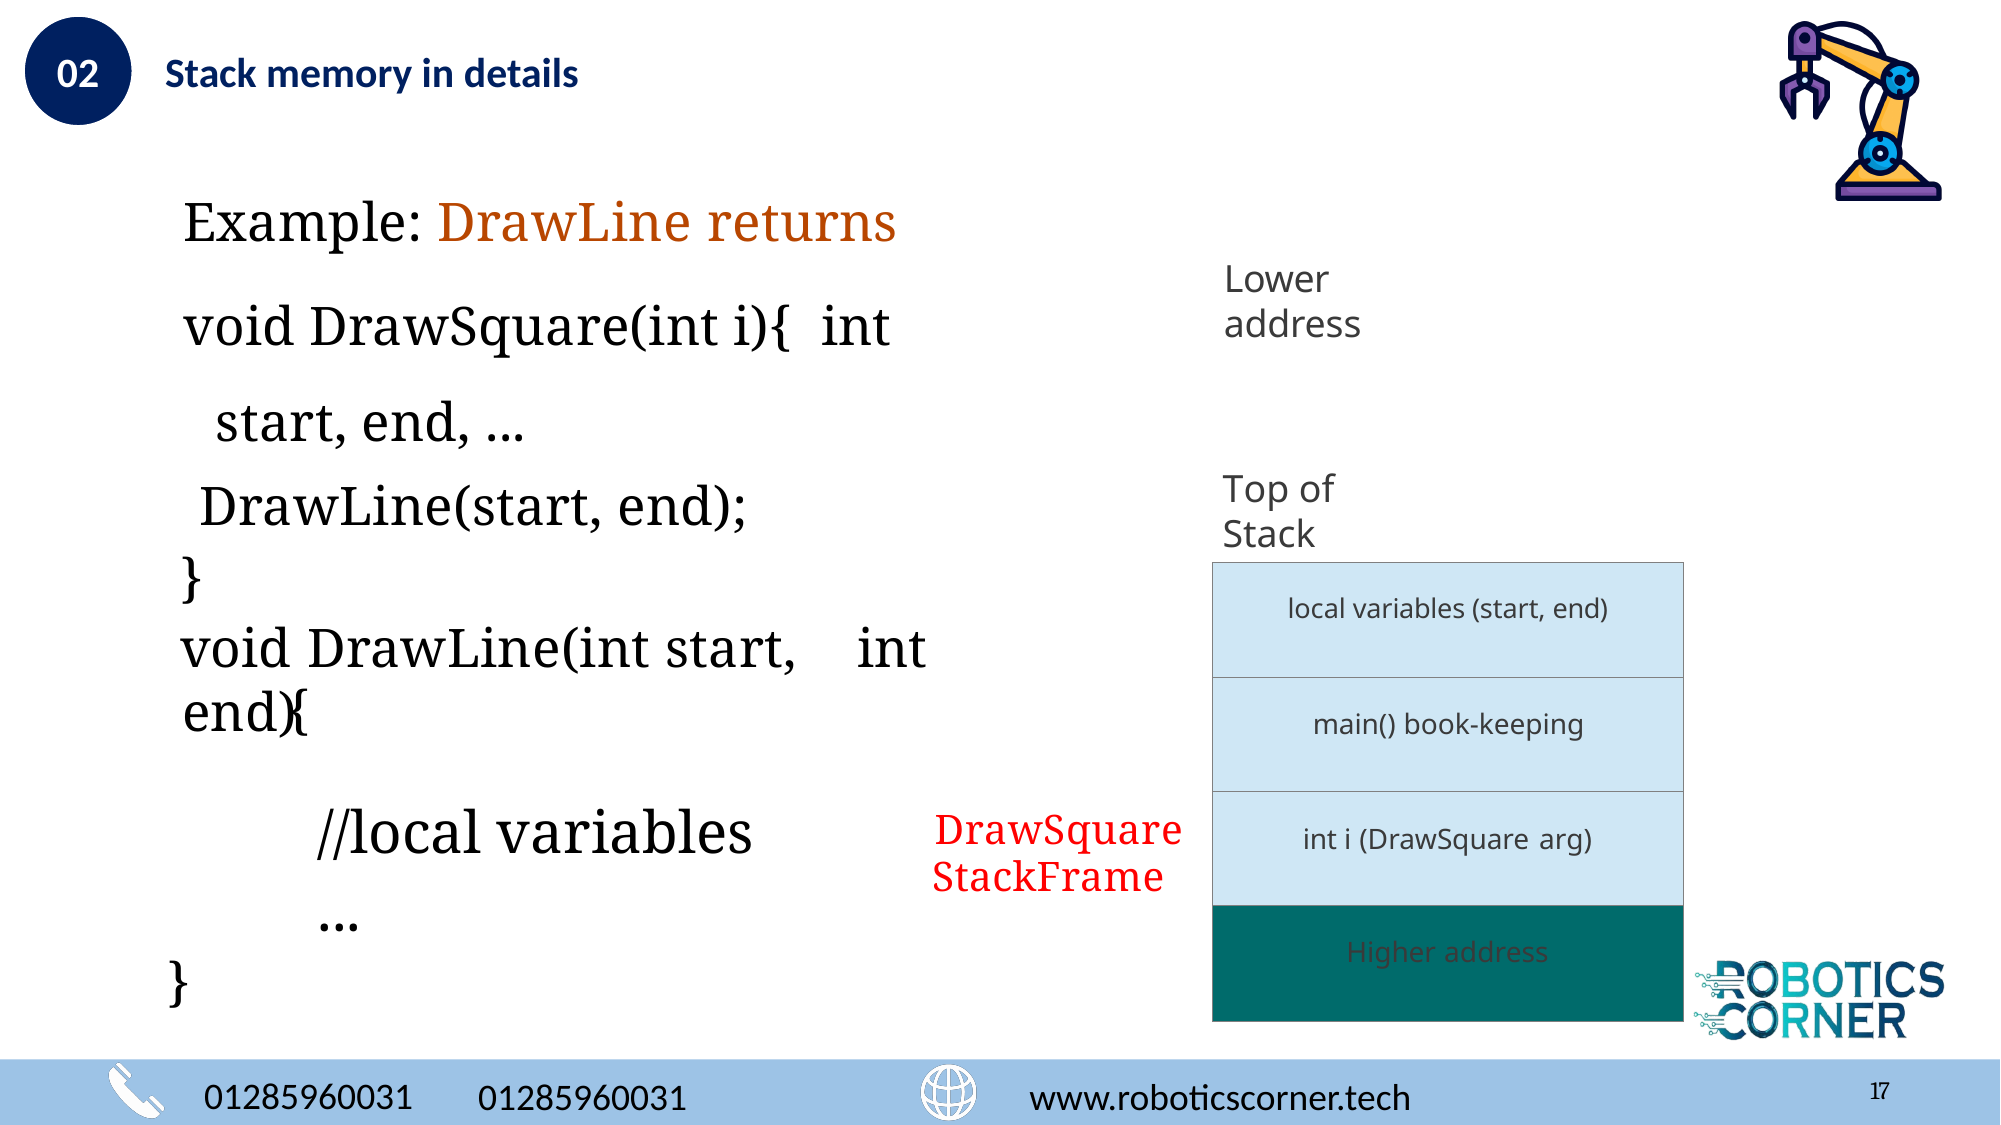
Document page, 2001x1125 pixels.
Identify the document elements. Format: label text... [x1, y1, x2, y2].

text_box { [285, 674, 313, 741]
text_box DrawSquare StackFrame [929, 799, 1213, 900]
picture [1771, 21, 1950, 201]
text_box //local variables ... } [164, 786, 862, 1013]
table_cell Higher address [1213, 906, 1683, 1021]
text_box Stack memory in details [150, 38, 622, 103]
table_cell int i (DrawSquare arg) [1213, 792, 1683, 905]
table_cell main() book-keeping [1213, 678, 1683, 791]
text_box 02 [22, 14, 134, 128]
text_box Lower address [1221, 252, 1471, 346]
picture [1680, 859, 1953, 1059]
picture [915, 1059, 981, 1125]
text_box Example: DrawLine returns void DrawSquare(int i){ int start, end, ... DrawLine(start, end); } void DrawLine(int start, int end) [180, 149, 1080, 743]
text_box Top of Stack [1220, 462, 1426, 556]
picture [103, 1057, 170, 1124]
table_header local variables (start, end) [1213, 563, 1683, 677]
